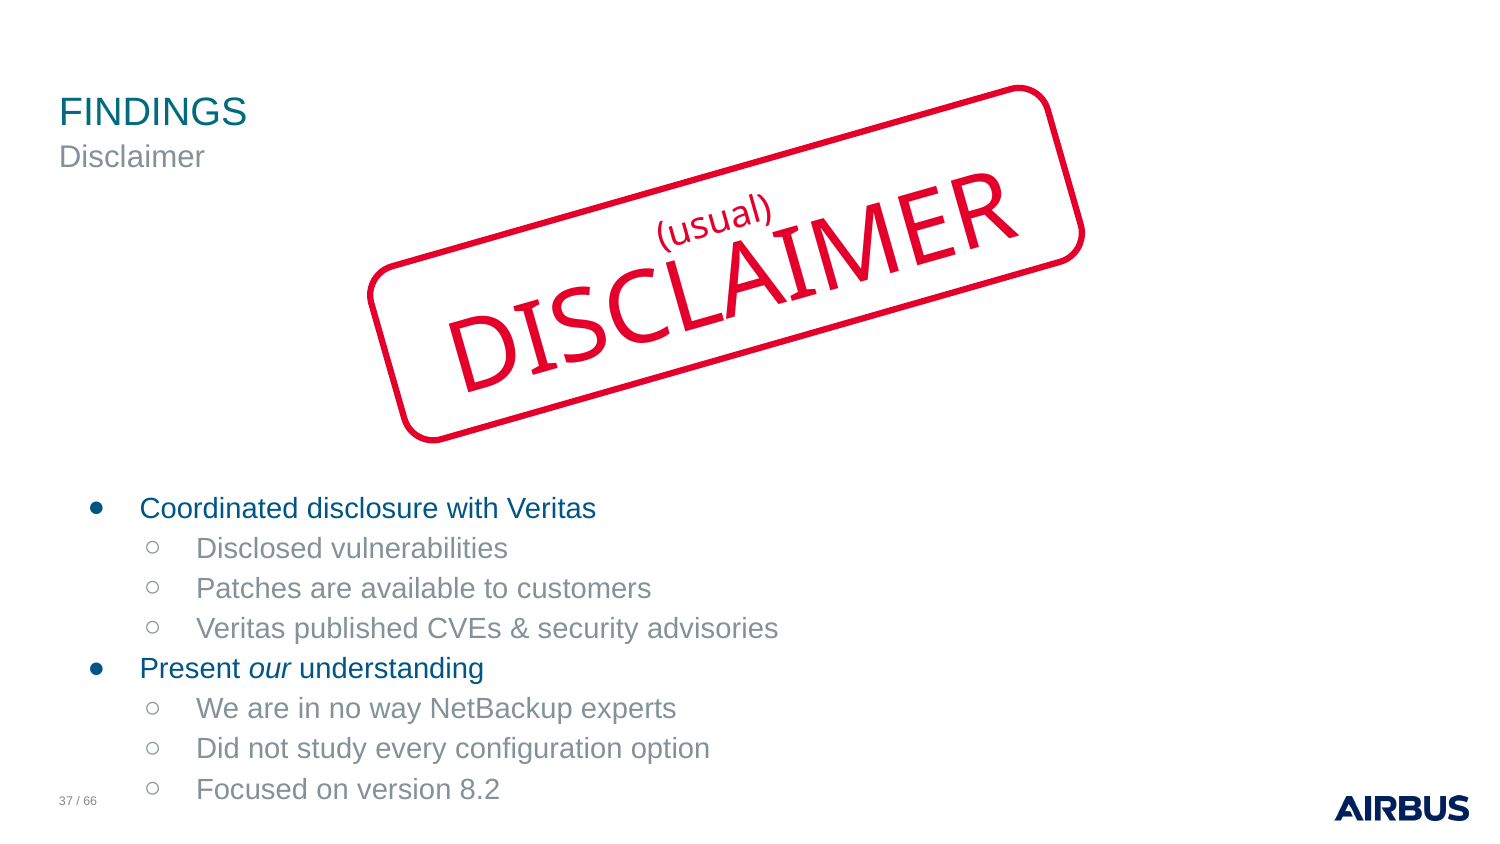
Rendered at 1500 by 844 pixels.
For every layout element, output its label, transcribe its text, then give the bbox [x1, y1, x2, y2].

text_box Coordinated disclosure with Veritas Disclosed vulnerabilities Patches are available to customers Veritas published CVEs & security advisories Present our understanding We are in no way NetBackup experts Did not study every configuration option Focused on version 8.2 [53, 471, 1447, 812]
text_box (usual) DISCLAIMER [365, 91, 1089, 446]
title FINDINGS Disclaimer [667, 92, 1029, 192]
title FINDINGS Disclaimer [58, 80, 1441, 192]
picture [1334, 795, 1469, 821]
